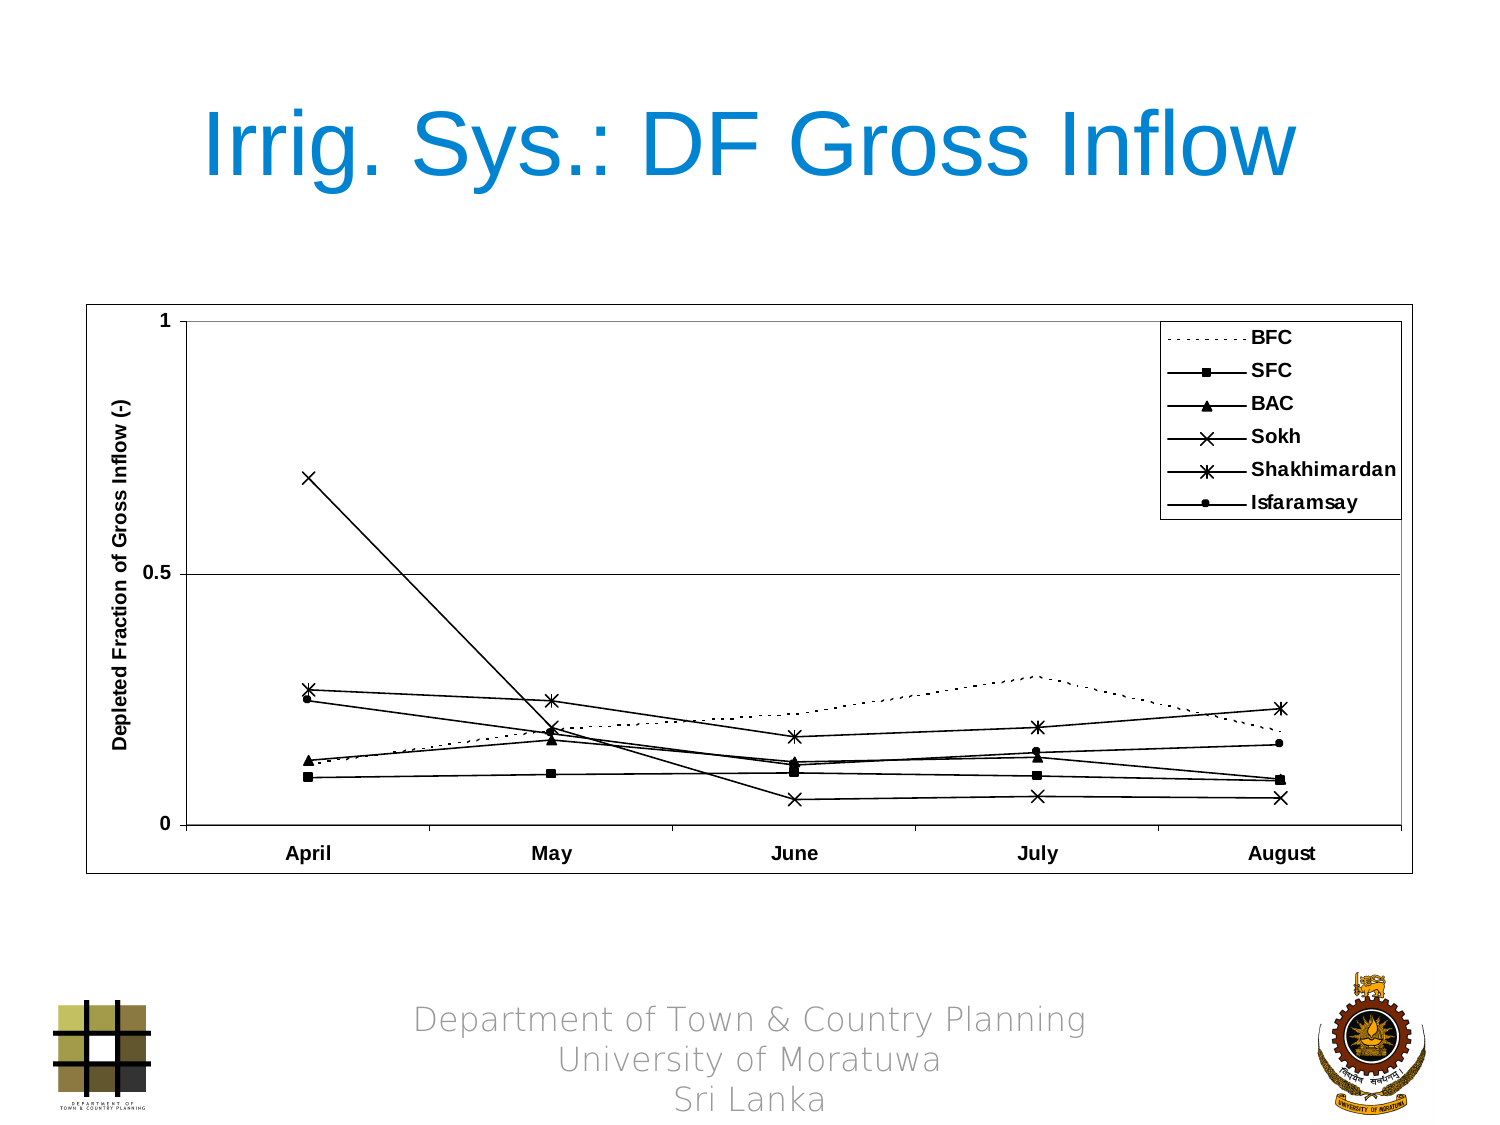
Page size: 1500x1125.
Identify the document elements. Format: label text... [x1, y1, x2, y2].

picture [1312, 966, 1435, 1125]
picture [53, 1000, 151, 1110]
picture [75, 293, 1426, 885]
title Irrig. Sys.: DF Gross Inflow [75, 45, 1426, 233]
